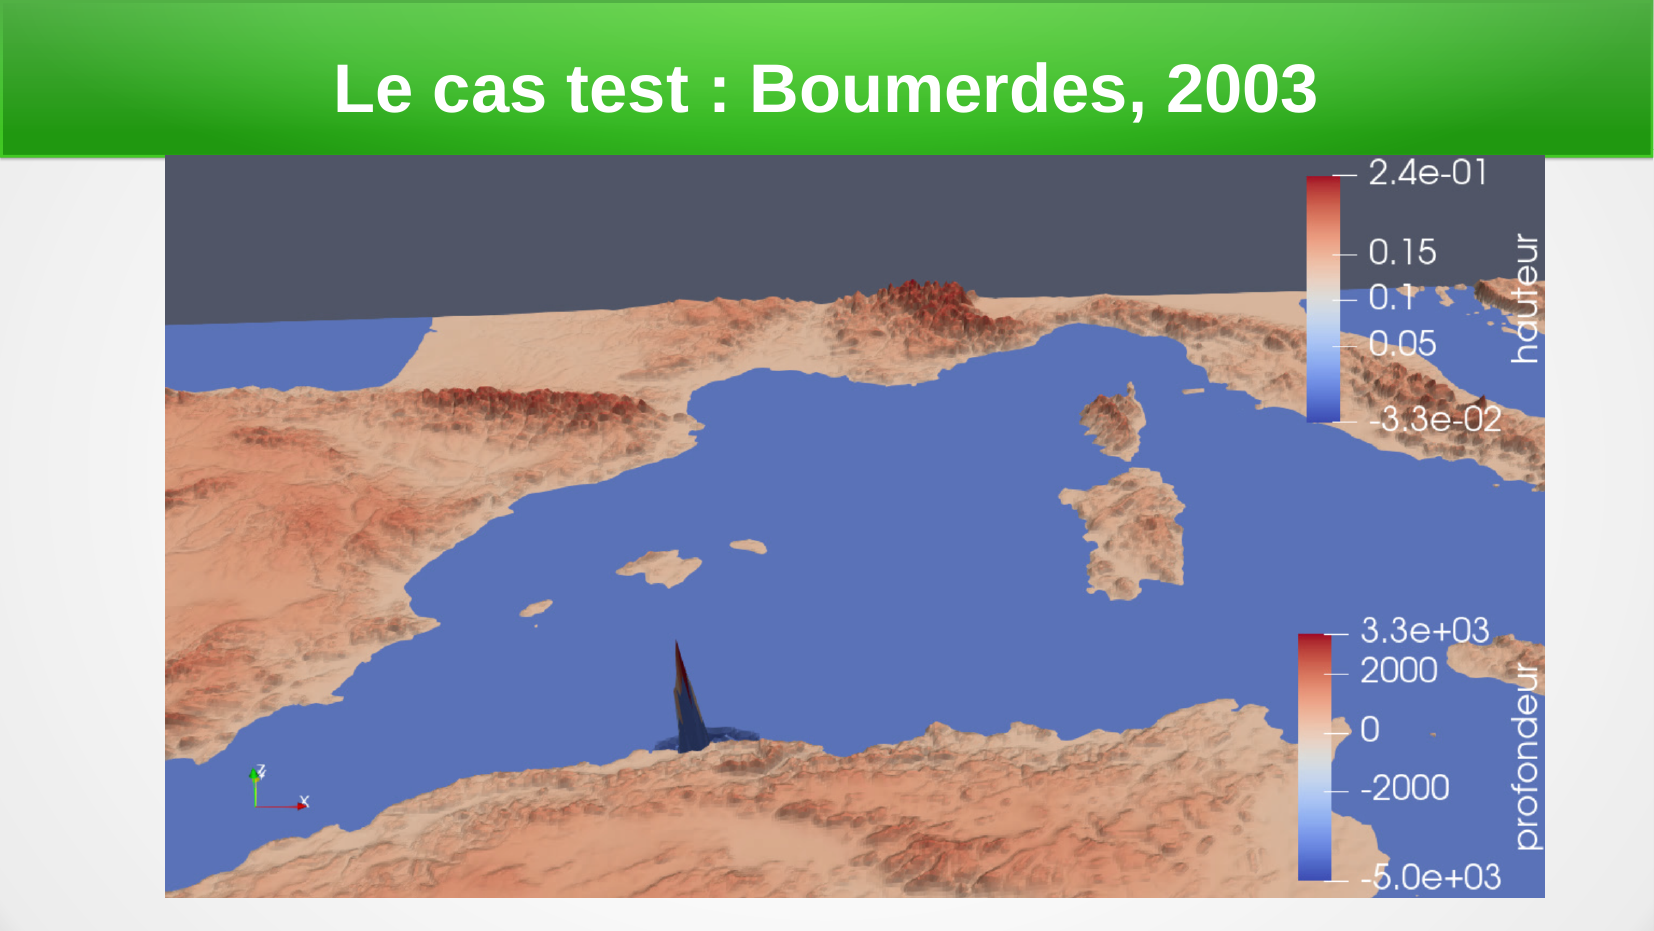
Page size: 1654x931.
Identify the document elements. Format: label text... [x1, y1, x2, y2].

title Le cas test : Boumerdes, 2003 [82, 35, 1571, 142]
picture [165, 155, 1545, 898]
